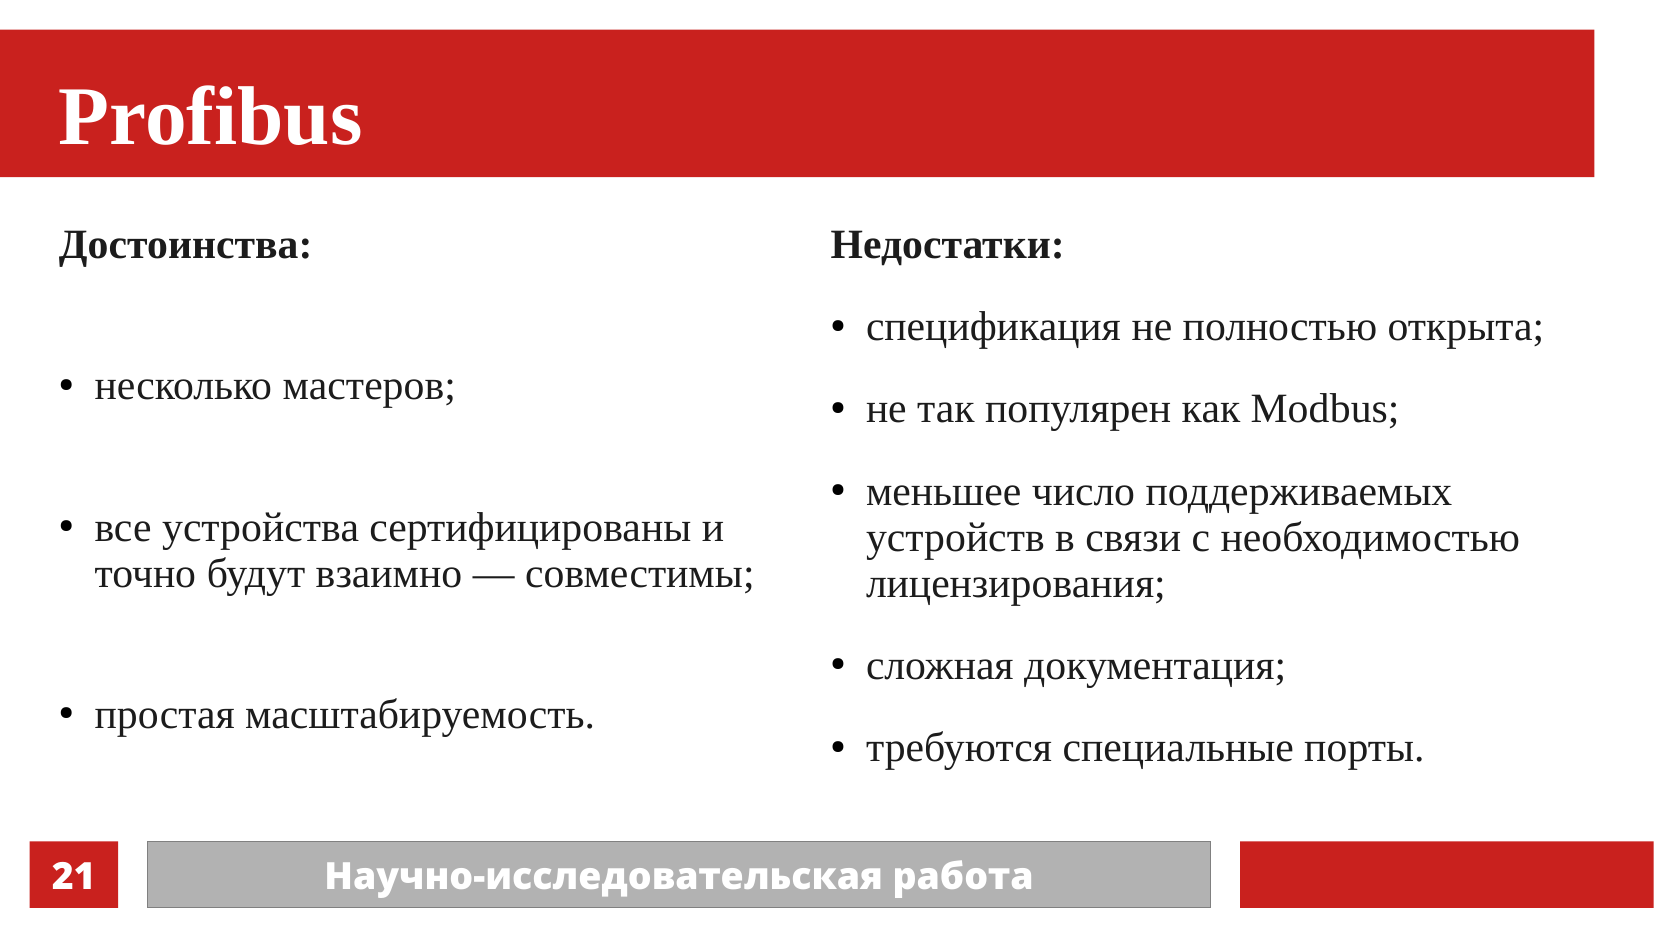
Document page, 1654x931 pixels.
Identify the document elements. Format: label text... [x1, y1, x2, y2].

list Достоинства: несколько мастеров; все устройства сертифицированы и точно будут взаимно — совместимы; простая масштабируемость. [59, 221, 794, 798]
title Profibus [59, 44, 1595, 163]
list Недостатки: спецификация не полностью открыта; не так популярен как Modbus; меньшее число поддерживаемых устройств в связи с необходимостью лицензирования; сложная документация; требуются специальные порты. [830, 221, 1566, 798]
